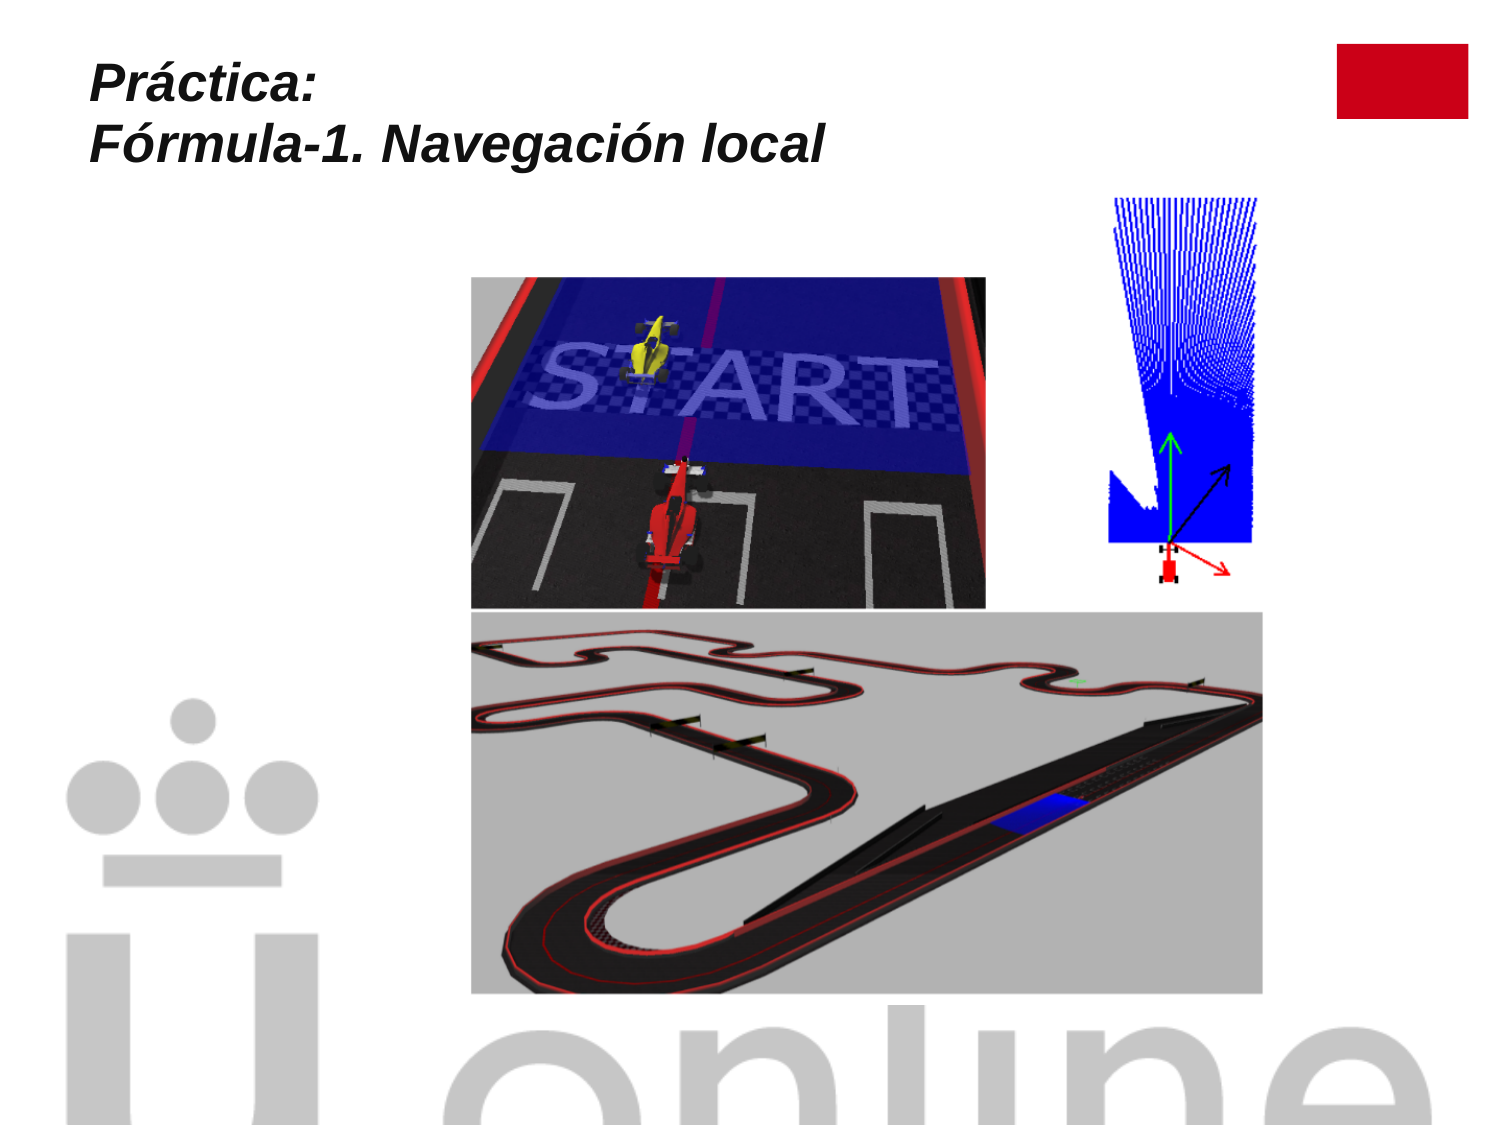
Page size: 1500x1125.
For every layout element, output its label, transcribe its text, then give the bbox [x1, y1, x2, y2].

text_box Práctica: Fórmula-1. Navegación local [75, 45, 856, 198]
picture [54, 179, 1446, 1125]
